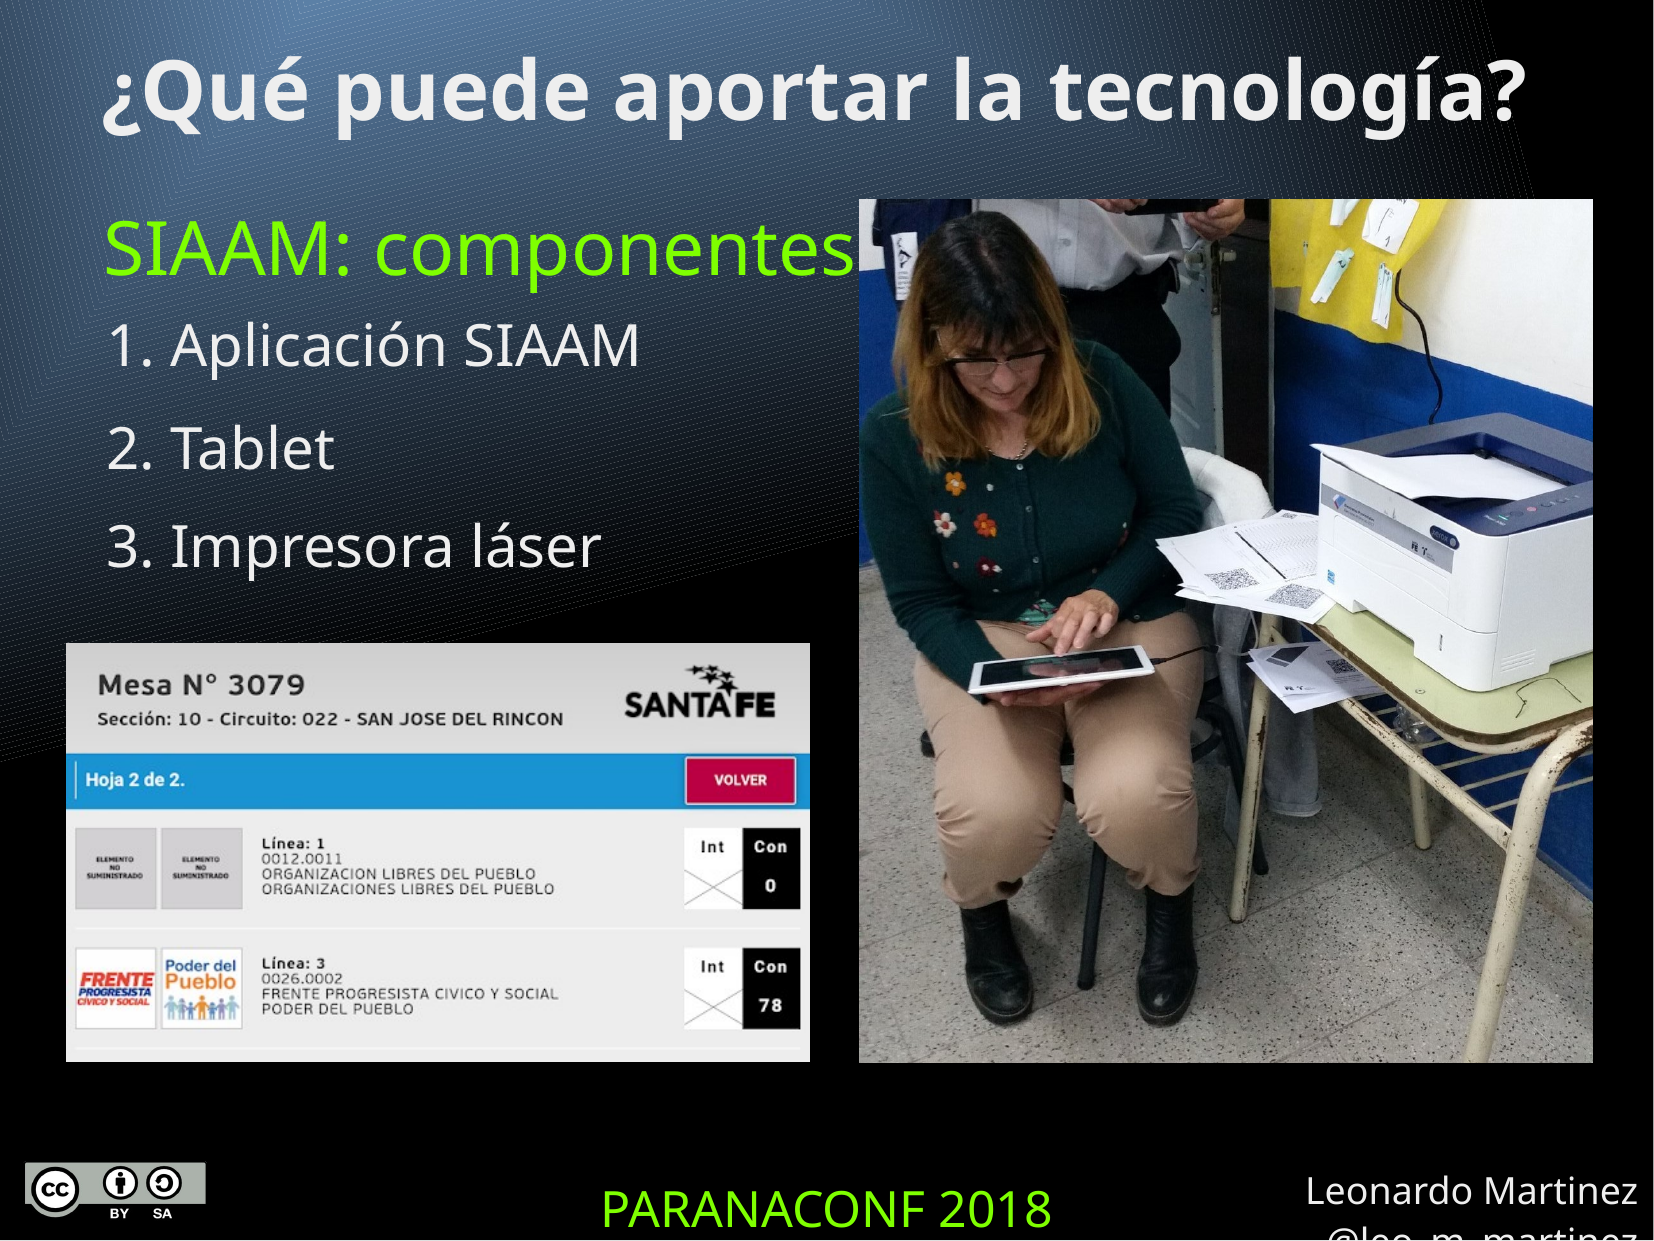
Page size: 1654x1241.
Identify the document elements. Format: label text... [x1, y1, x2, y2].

picture [859, 199, 1593, 1063]
picture [23, 1161, 207, 1222]
text_box Leonardo Martinez @leo_m_martinez [1204, 1157, 1654, 1241]
title 2. Tablet [106, 403, 438, 491]
title PARANACONF 2018 [563, 1187, 1090, 1229]
title 1. Aplicación SIAAM [106, 301, 733, 388]
title 3. Impresora láser [106, 501, 674, 589]
title ¿Qué puede aportar la tecnología? [23, 29, 1607, 148]
picture [66, 643, 810, 1062]
text_box SIAAM: componentes [88, 187, 904, 353]
